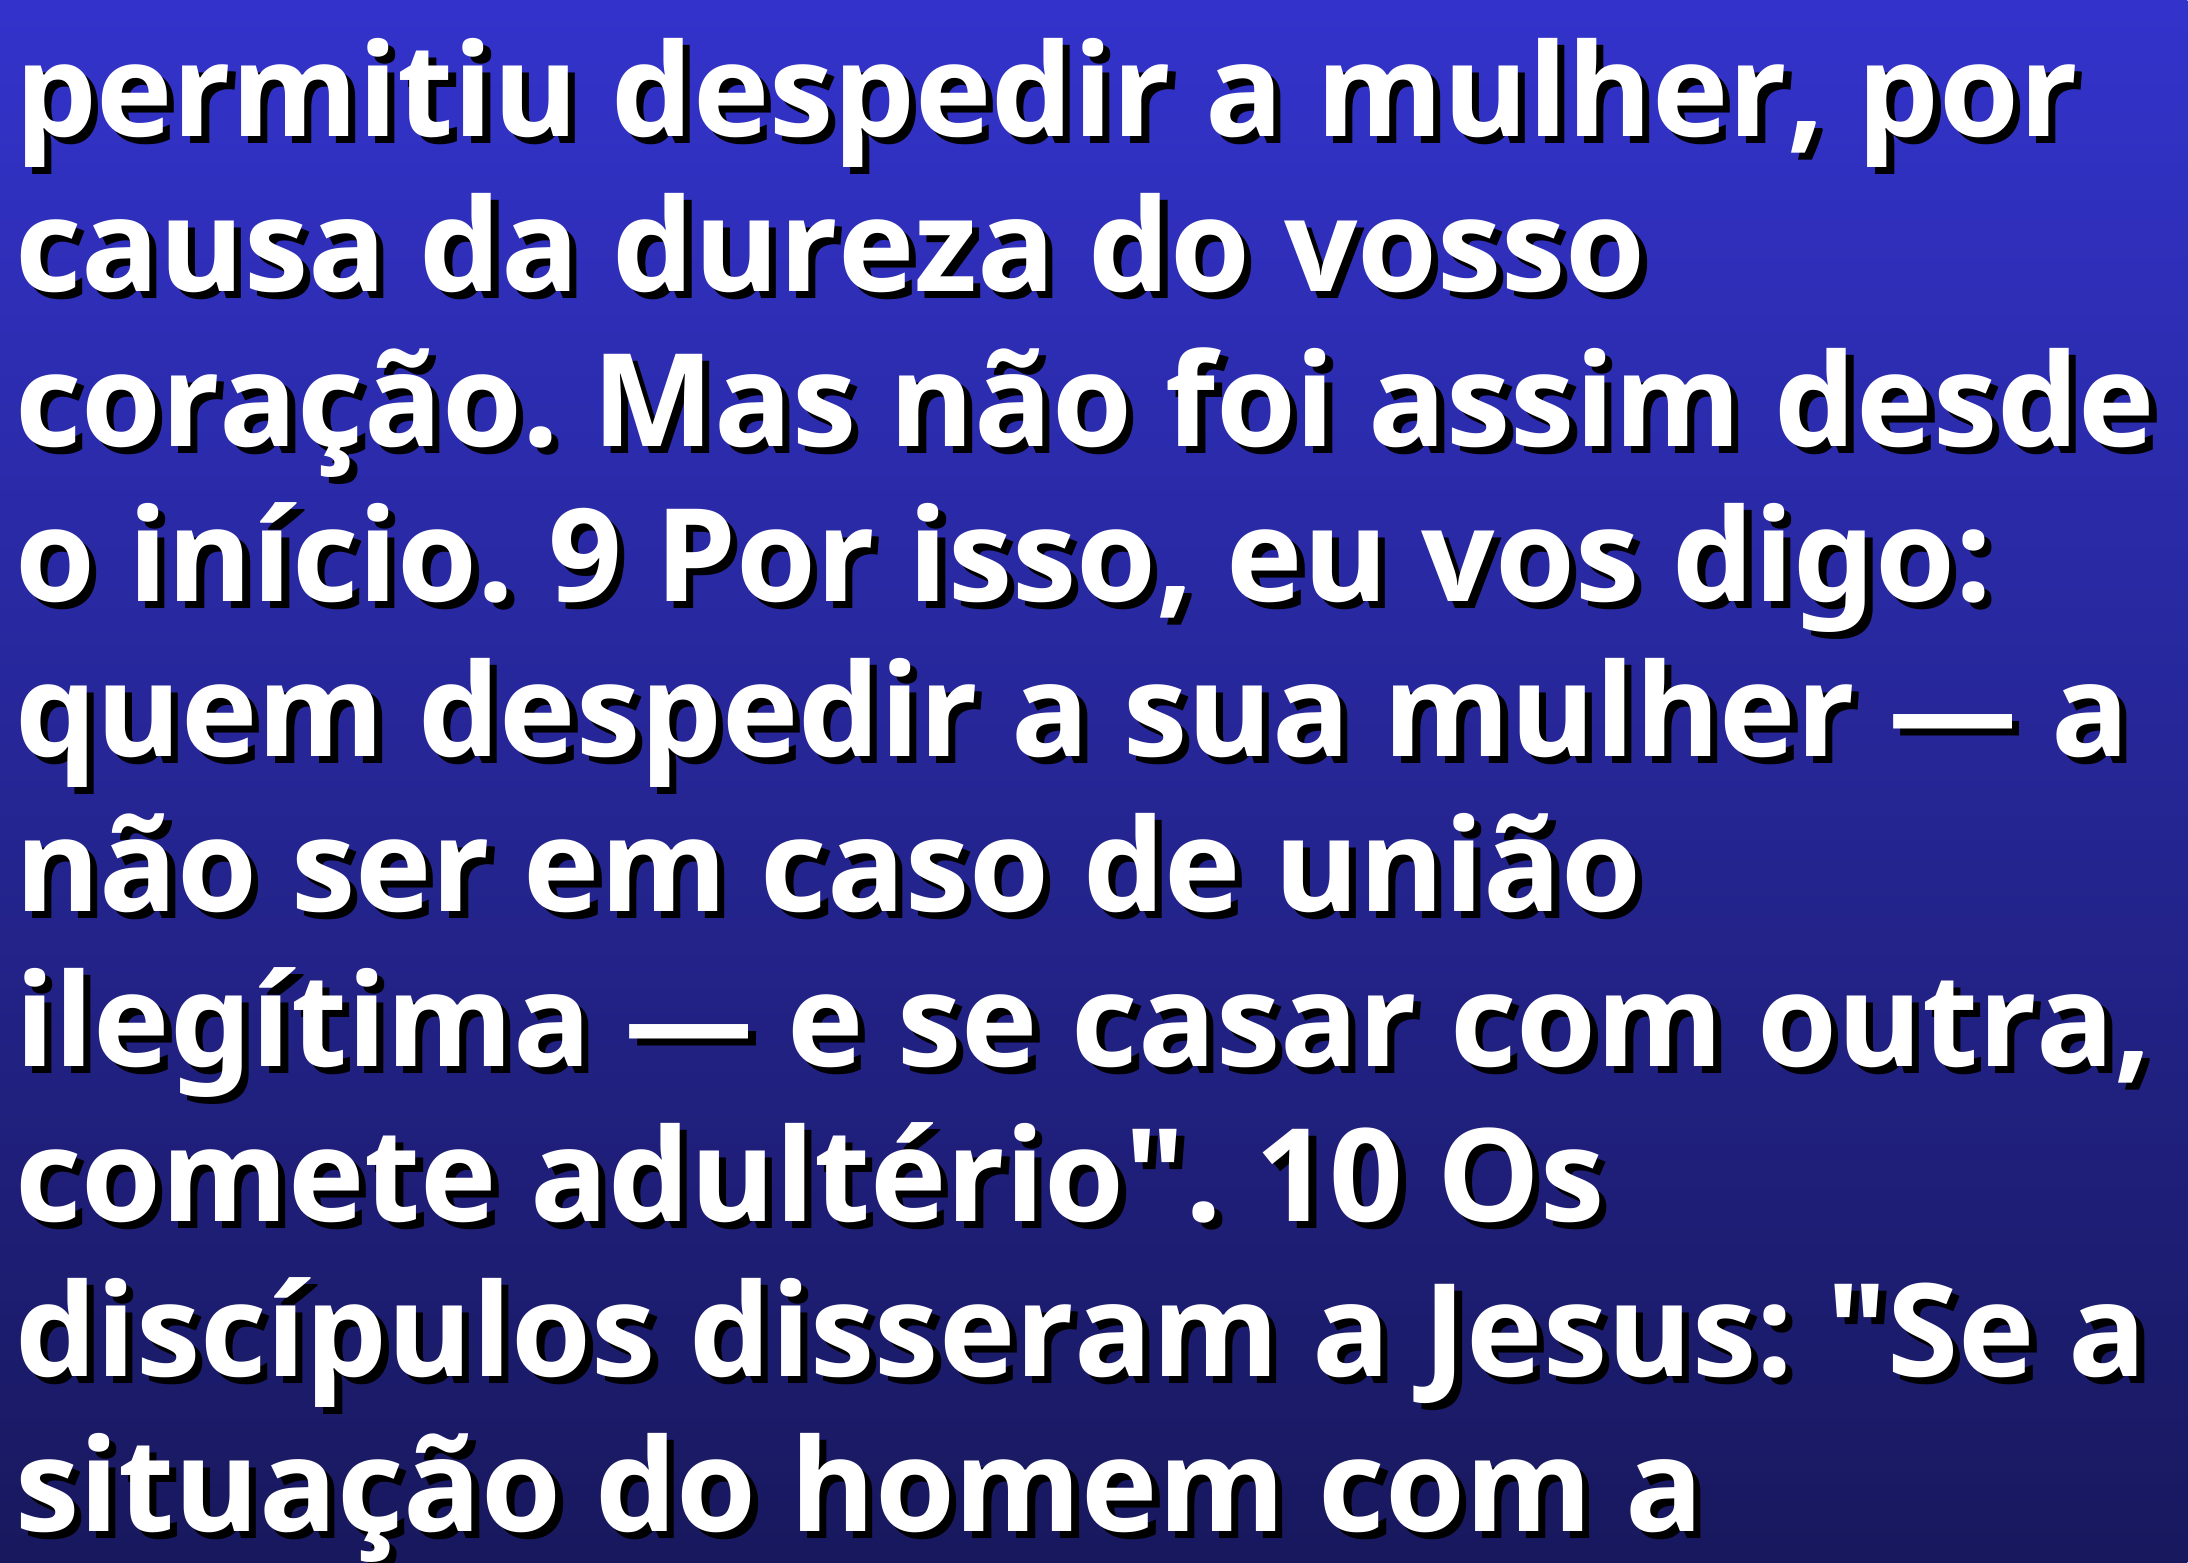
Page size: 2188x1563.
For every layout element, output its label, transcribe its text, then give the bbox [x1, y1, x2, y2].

text_box permitiu despedir a mulher, por causa da dureza do vosso coração. Mas não foi assim desde o início. 9 Por isso, eu vos digo: quem despedir a sua mulher — a não ser em caso de união ilegítima — e se casar com outra, comete adultério". 10 Os discípulos disseram a Jesus: "Se a situação do homem com a mulher é assim, não vale a pena casar-se". 11 Jesus respondeu: "Nem todos são capazes de entender isso, a não ser aqueles a quem é concedido. 12 Com efeito, existem homens incapazes para o casamento, porque nasceram assim; outros, porque os homens assim os fizeram; outros, ainda, se fizeram incapazes disso por causa do Reino dos Céus. Quem puder entender, entenda". [0, 0, 2188, 1563]
